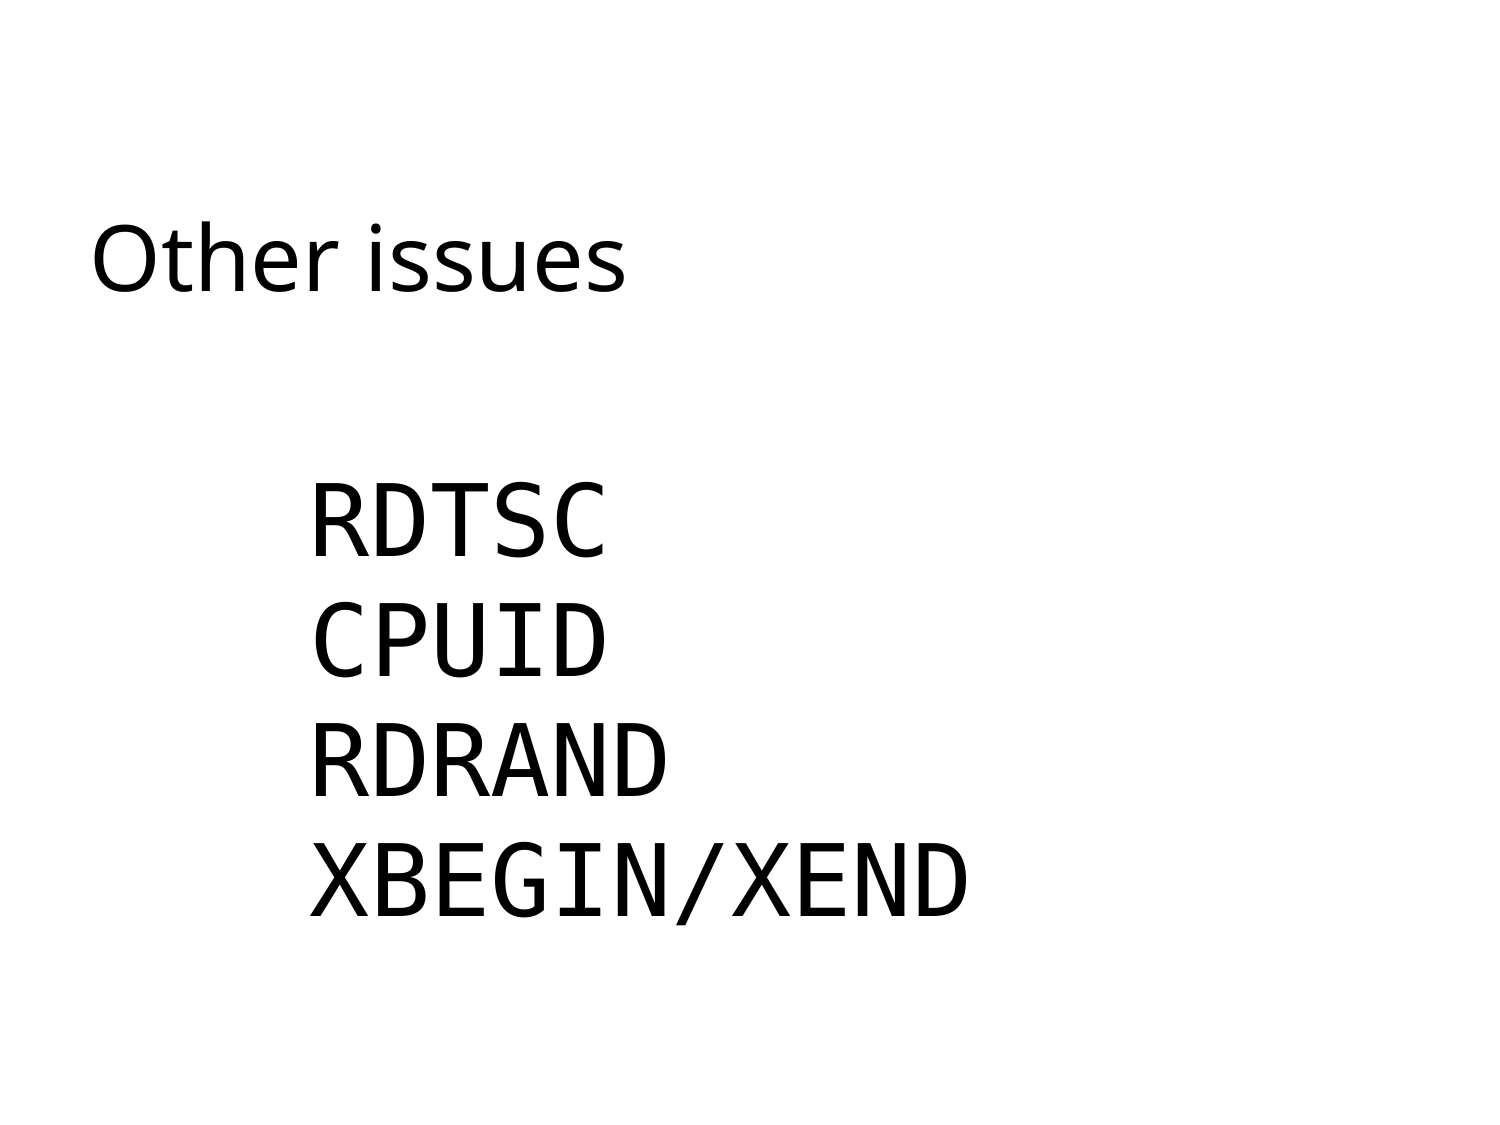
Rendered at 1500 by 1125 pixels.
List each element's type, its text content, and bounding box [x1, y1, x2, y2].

text_box RDTSC CPUID RDRAND XBEGIN/XEND [295, 448, 1217, 929]
text_box Other issues [75, 172, 1500, 337]
